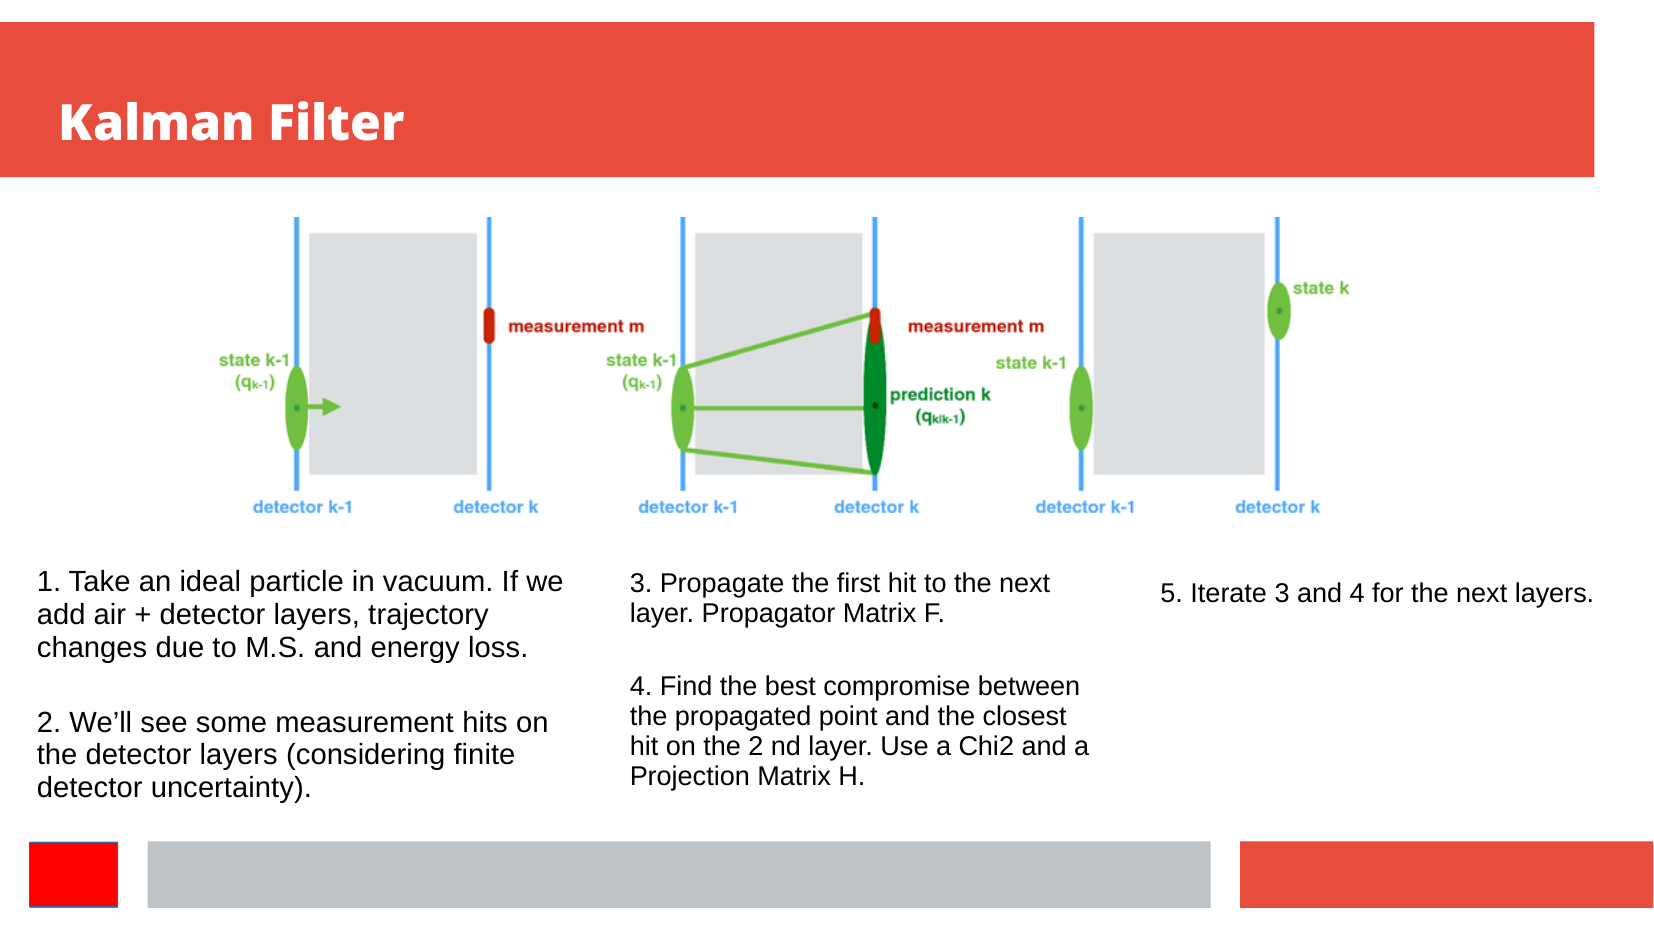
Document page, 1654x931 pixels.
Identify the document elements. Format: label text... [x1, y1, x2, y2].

text_box 1. Take an ideal particle in vacuum. If we add air + detector layers, trajectory changes due to M.S. and energy loss. 2. We’ll see some measurement hits on the detector layers (considering finite detector uncertainty). [22, 515, 726, 931]
text_box 5. Iterate 3 and 4 for the next layers. [1145, 570, 1609, 616]
title Kalman Filter [59, 44, 1595, 156]
text_box 3. Propagate the first hit to the next layer. Propagator Matrix F. 4. Find the best compromise between the propagated point and the closest hit on the 2 nd layer. Use a Chi2 and a Projection Matrix H. [615, 560, 1282, 931]
picture [219, 217, 1349, 517]
